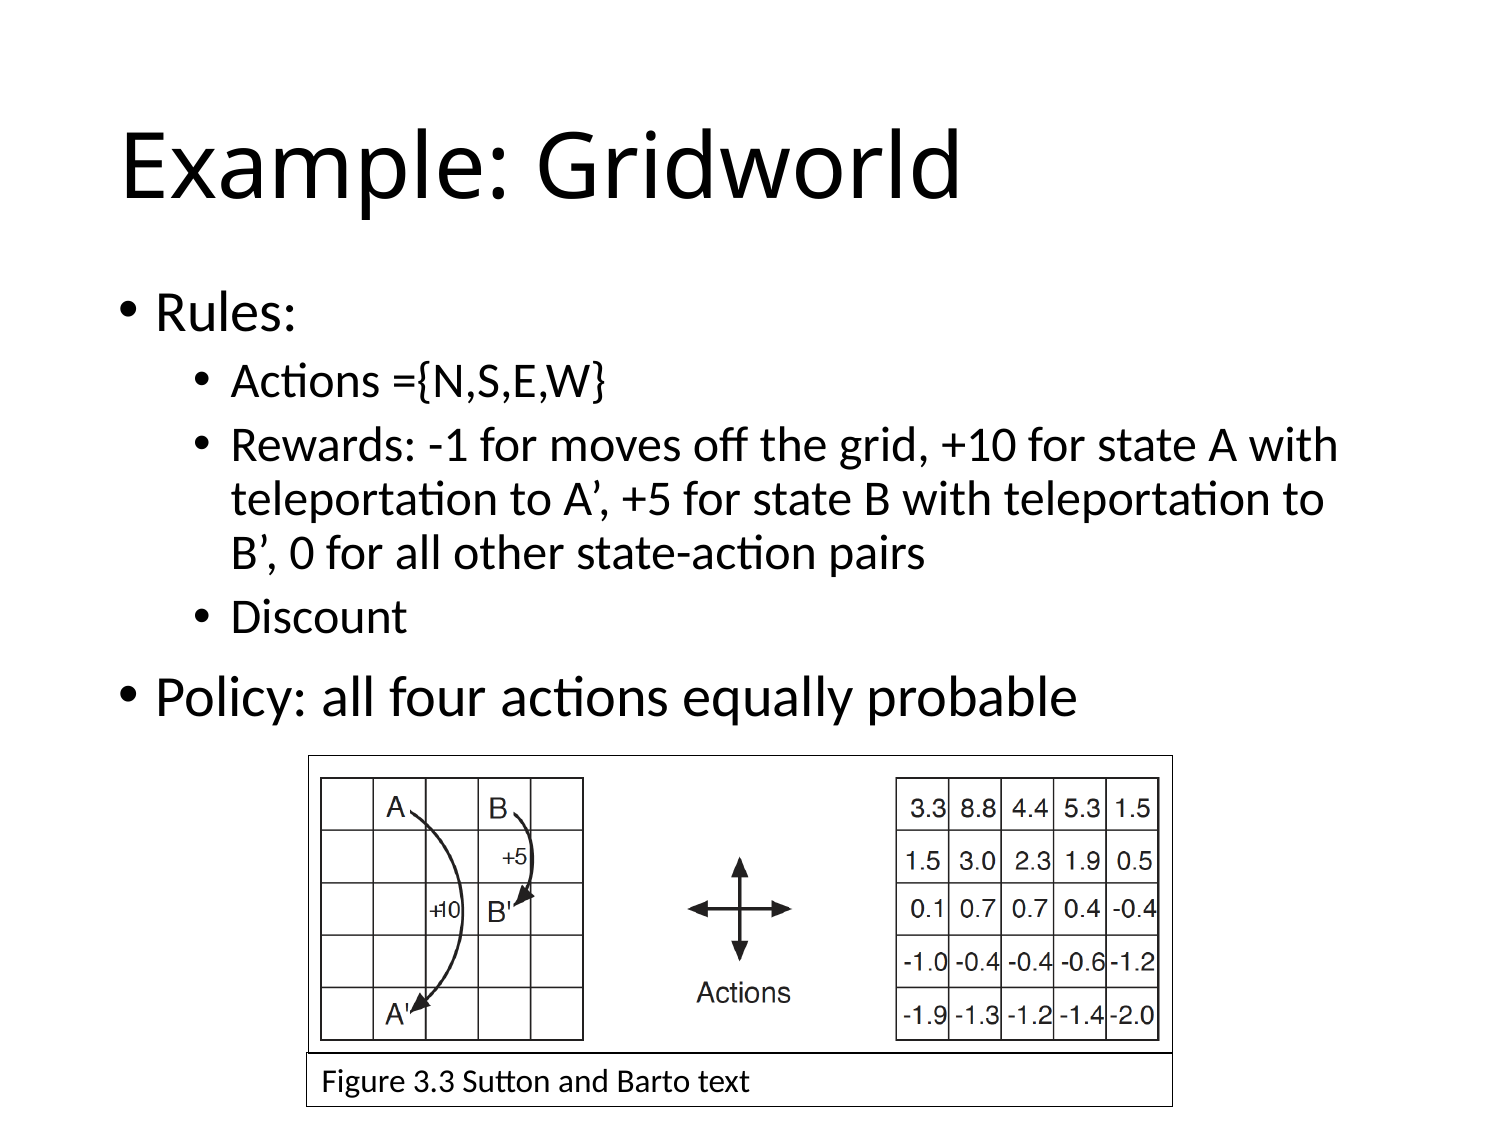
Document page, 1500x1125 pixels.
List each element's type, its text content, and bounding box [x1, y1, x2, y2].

picture [308, 755, 1173, 1052]
list Rules: Actions ={N,S,E,W} Rewards: -1 for moves off the grid, +10 for state A with teleportation to A’, +5 for state B with teleportation to B’, 0 for all other state-action pairs Discount Policy: all four actions equally probable [103, 273, 1397, 988]
text_box Figure 3.3 Sutton and Barto text [306, 1052, 1173, 1107]
title Example: Gridworld [103, 59, 1397, 273]
